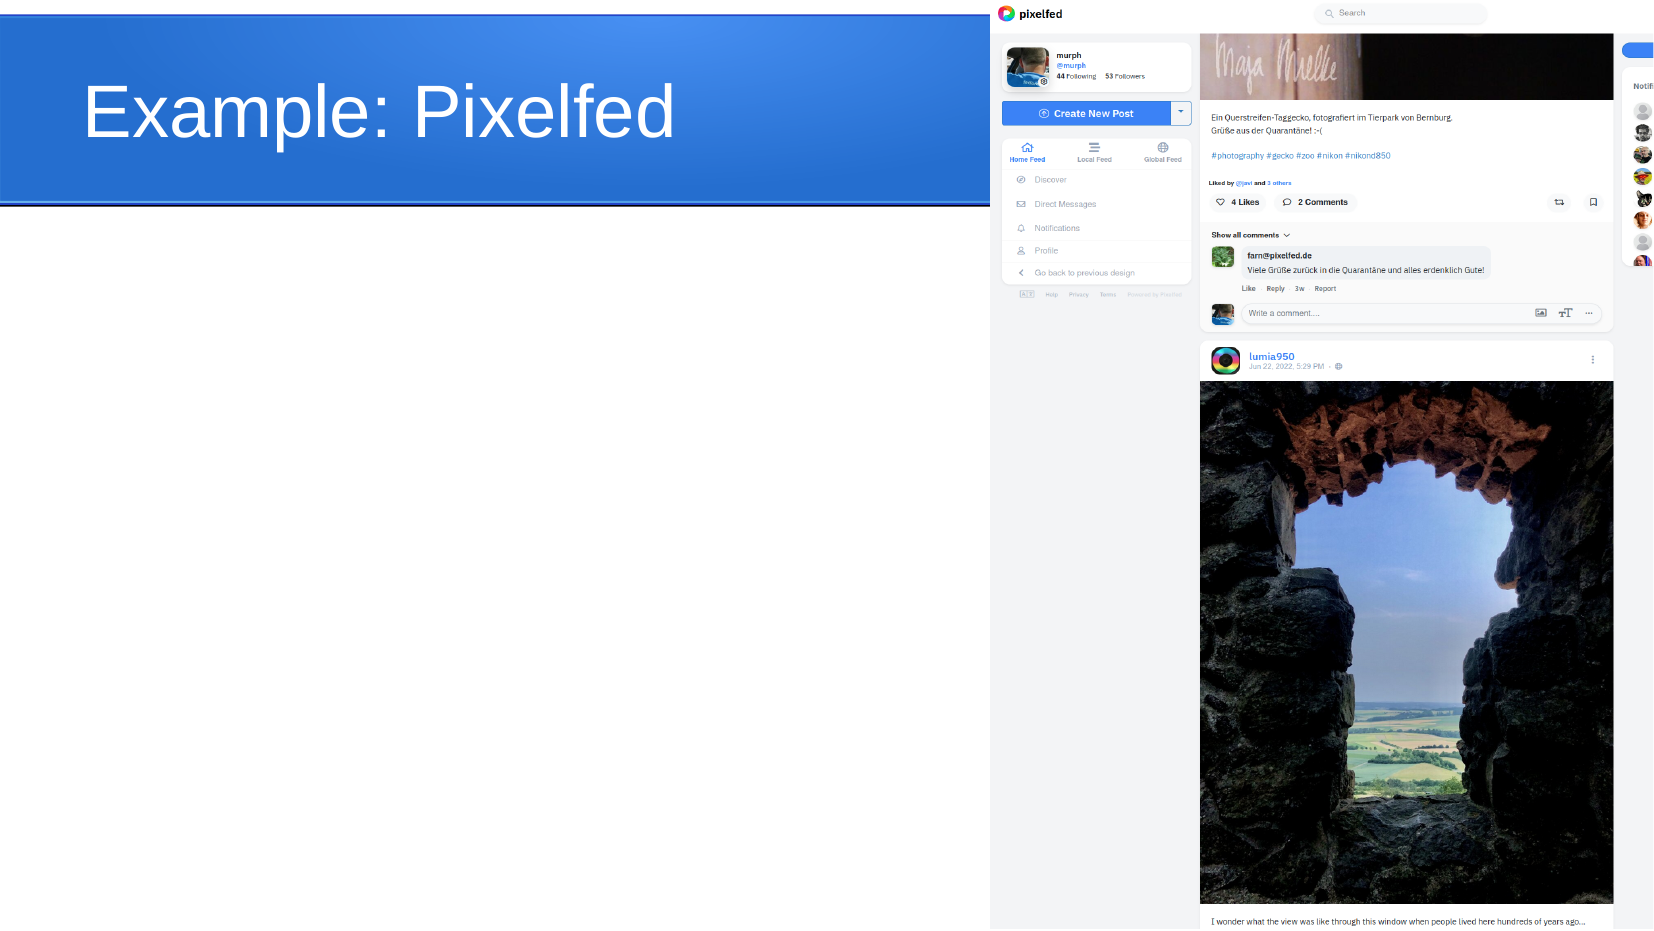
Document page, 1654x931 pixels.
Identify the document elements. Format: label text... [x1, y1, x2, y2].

picture [990, 0, 1654, 929]
title Example: Pixelfed [82, 35, 990, 189]
